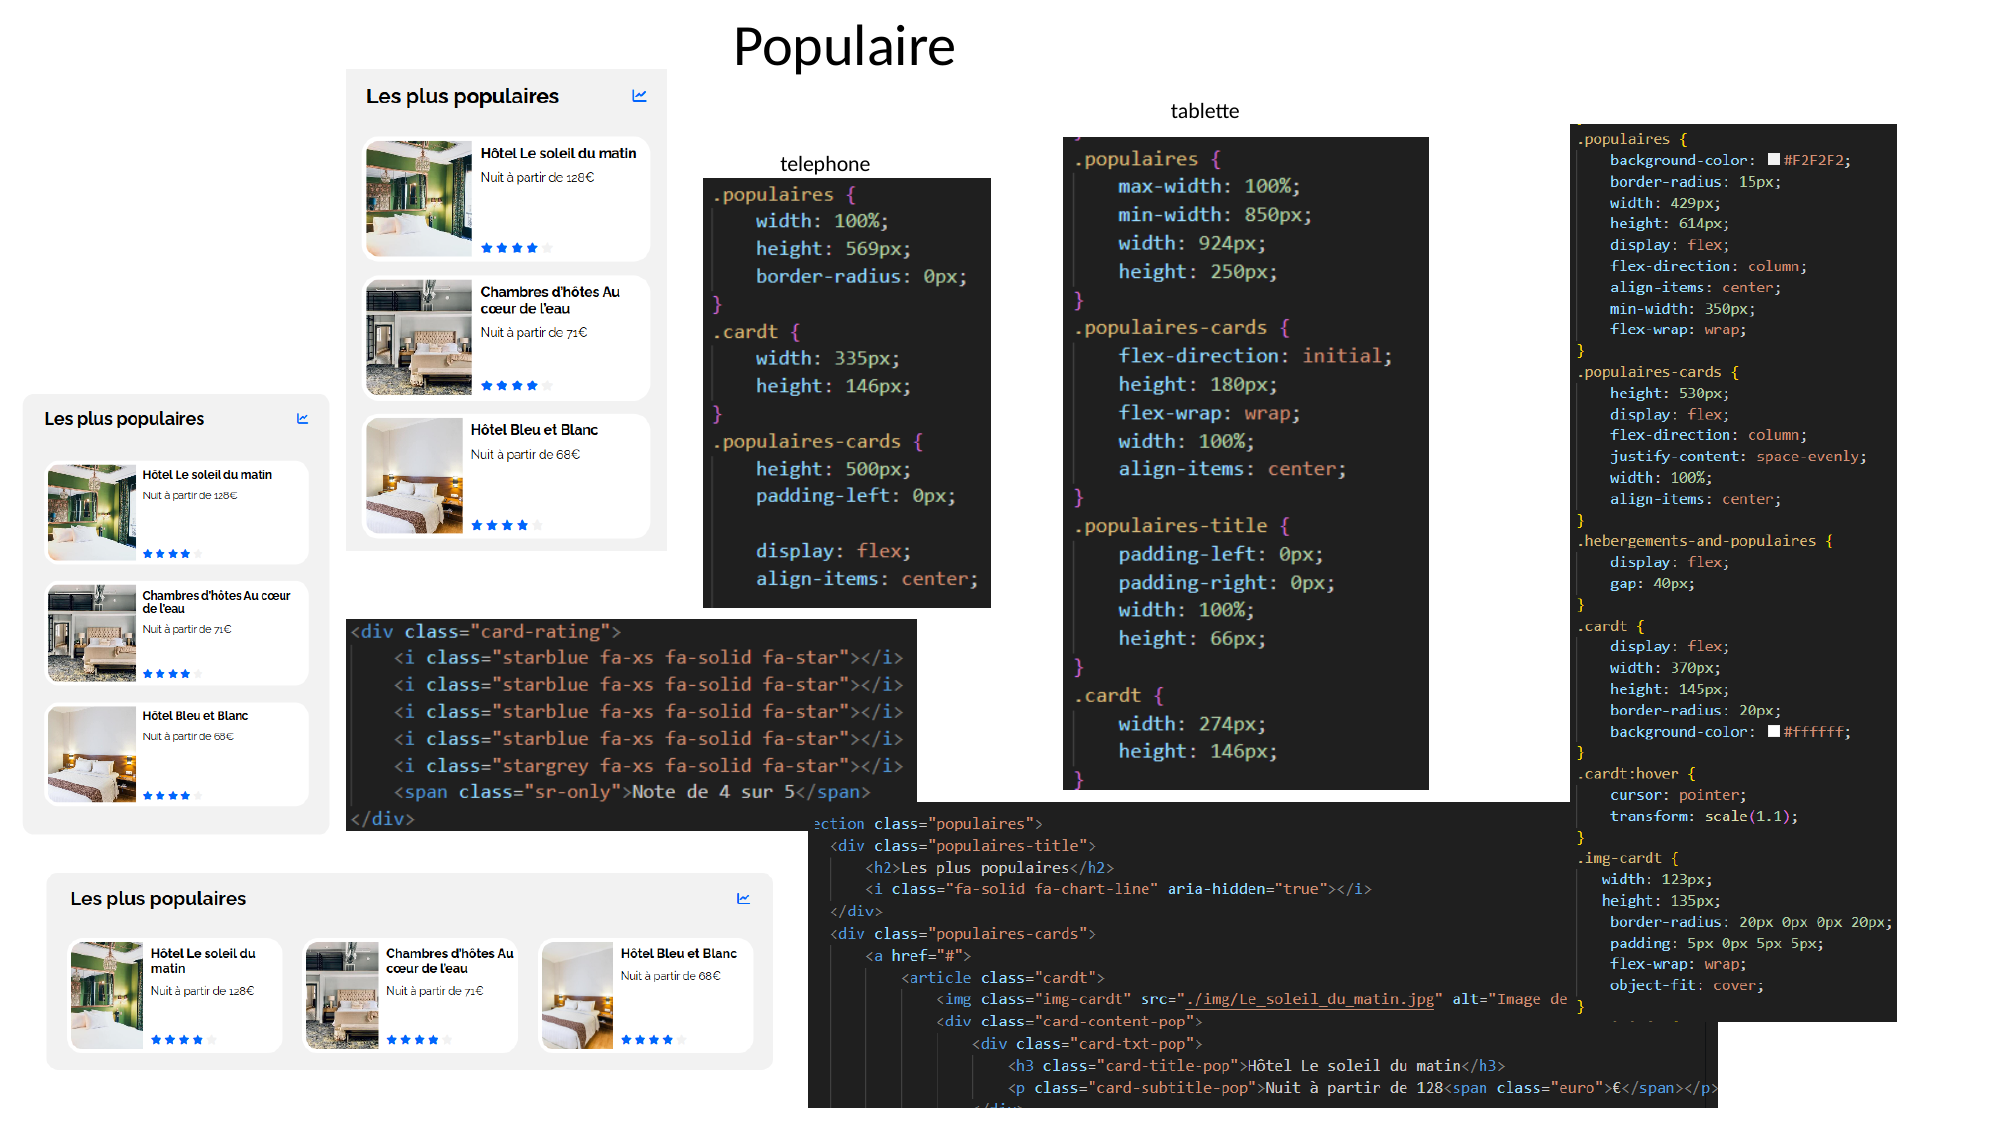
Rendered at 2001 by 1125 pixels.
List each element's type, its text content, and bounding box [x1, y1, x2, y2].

text_box tablette [1155, 89, 1330, 131]
picture [10, 69, 1897, 1109]
picture [1063, 137, 1429, 790]
text_box Populaire [718, 0, 1678, 86]
text_box telephone [765, 141, 940, 184]
picture [703, 178, 991, 608]
